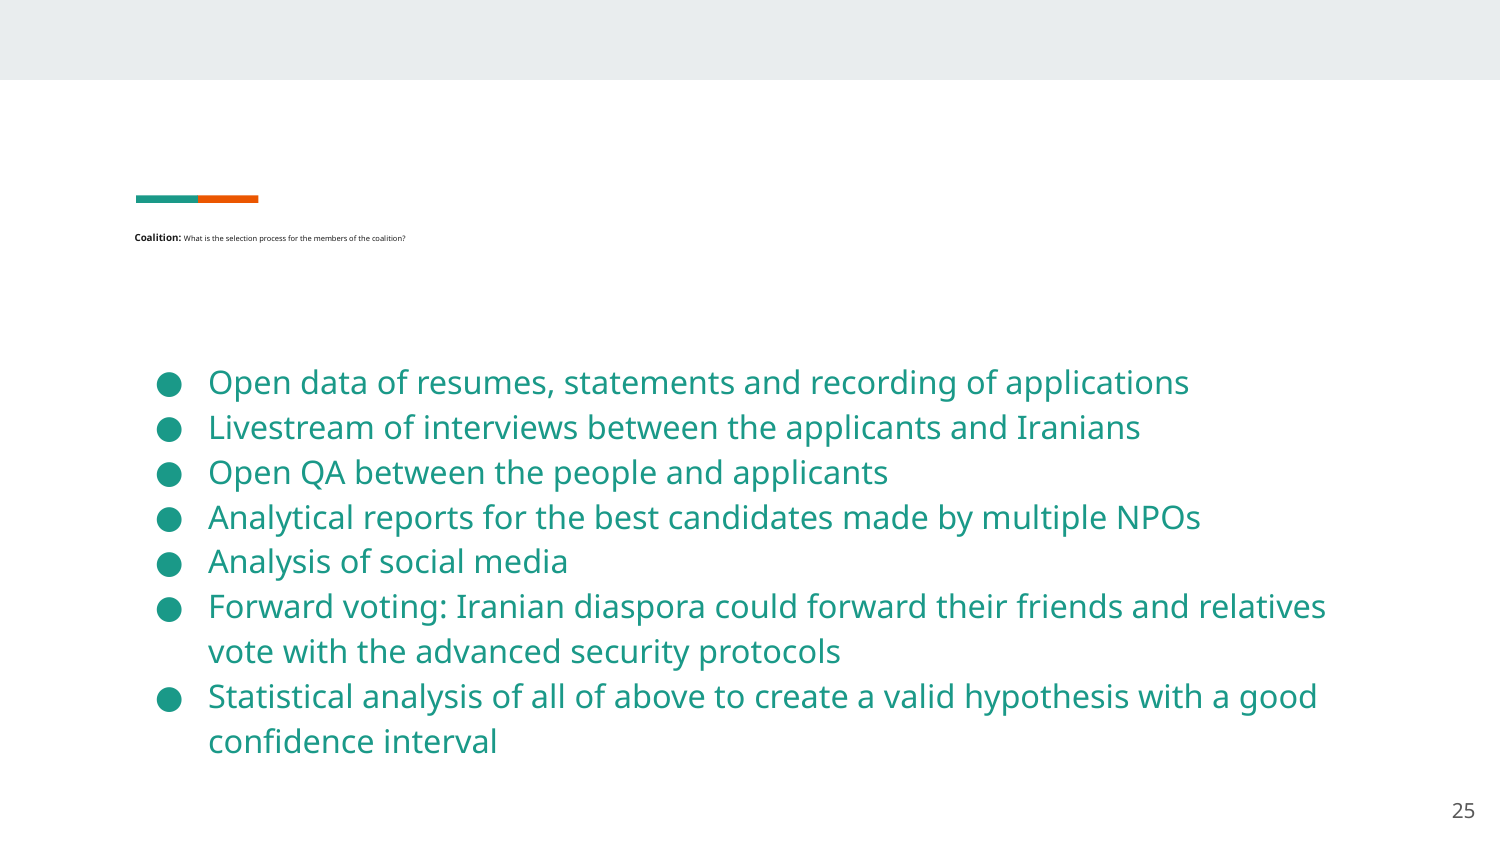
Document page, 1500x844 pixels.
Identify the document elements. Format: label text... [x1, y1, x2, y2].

slide_number <number> [1400, 779, 1491, 844]
list Open data of resumes, statements and recording of applications Livestream of interviews between the applicants and Iranians Open QA between the people and applicants Analytical reports for the best candidates made by multiple NPOs Analysis of social media Forward voting: Iranian diaspora could forward their friends and relatives vote with the advanced security protocols Statistical analysis of all of above to create a valid hypothesis with a good confidence interval [119, 341, 1381, 779]
title Coalition: What is the selection process for the members of the coalition? [119, 216, 1381, 305]
